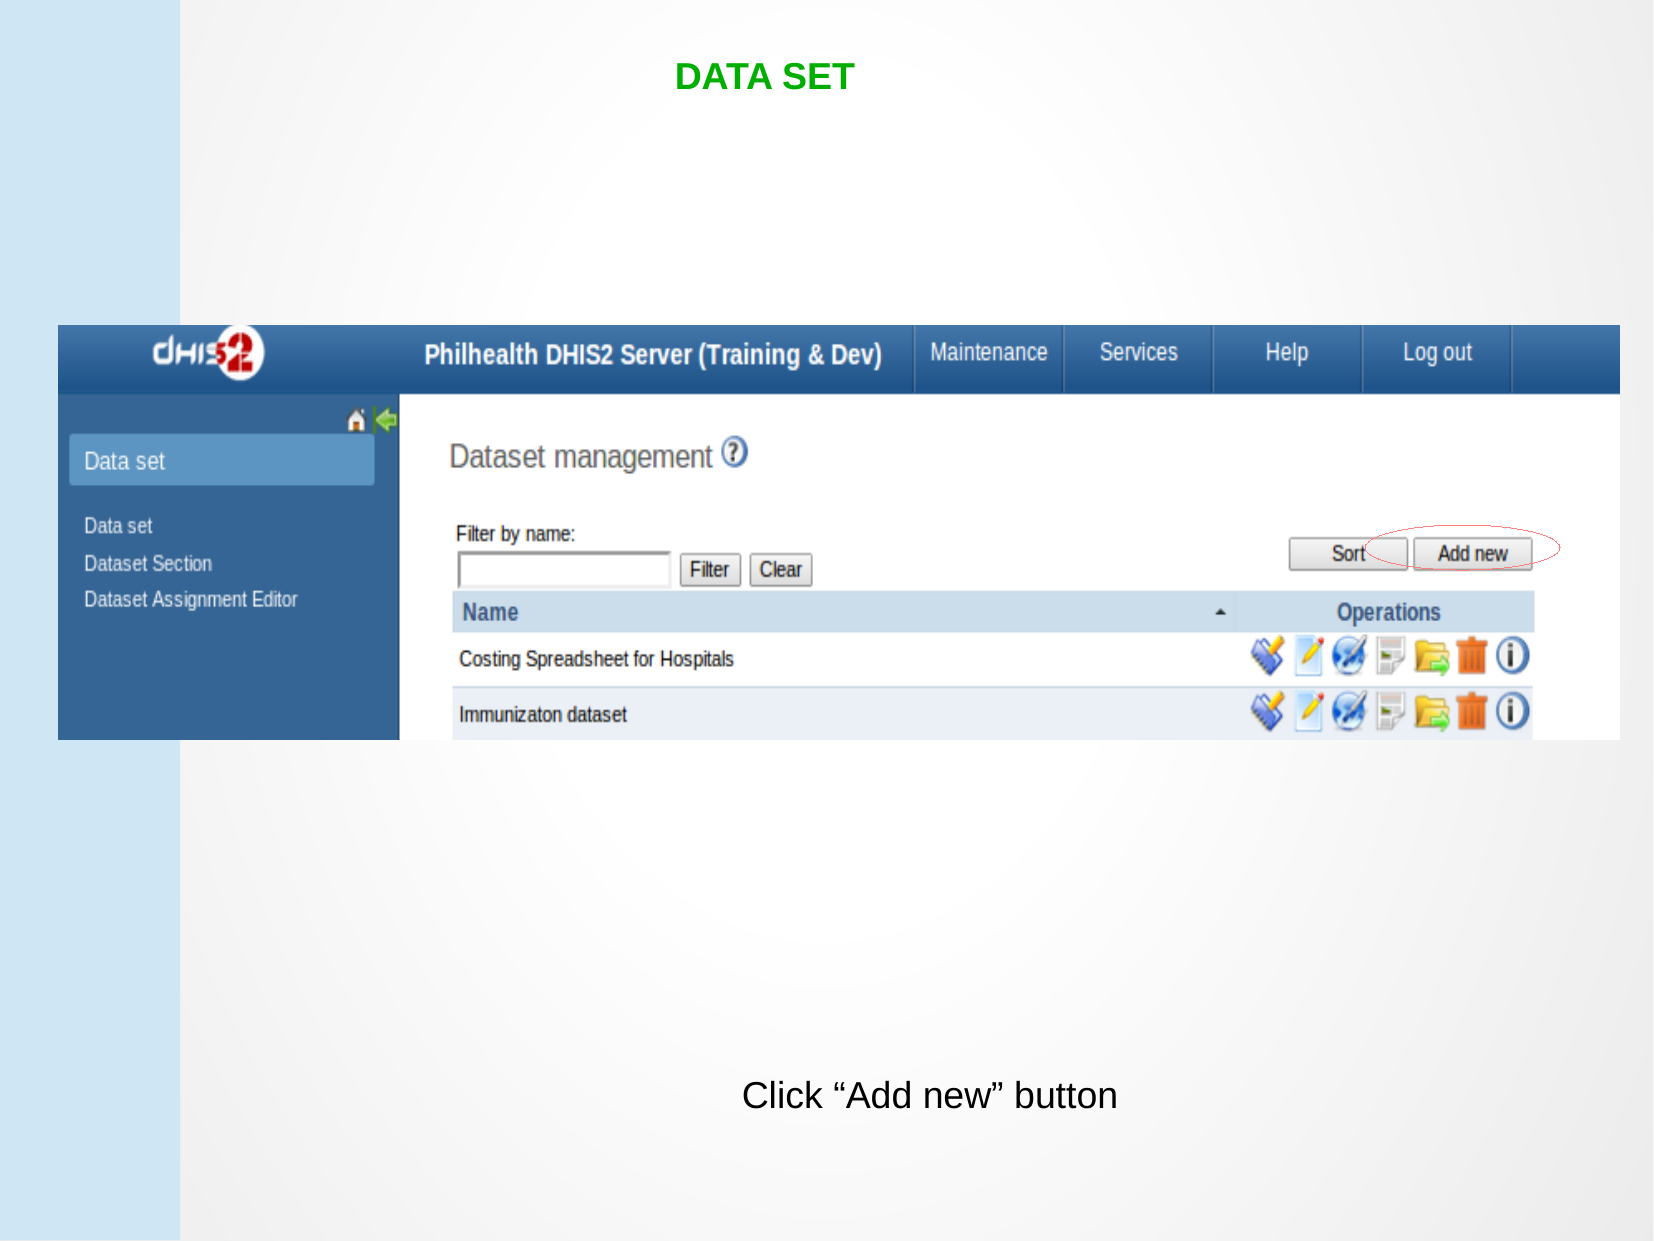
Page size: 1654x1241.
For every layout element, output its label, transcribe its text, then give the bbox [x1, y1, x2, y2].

text_box Click “Add new” button [195, 1020, 1654, 1171]
text_box DATA SET [660, 48, 1651, 106]
text_box [0, 0, 181, 1241]
picture [58, 0, 1654, 1241]
